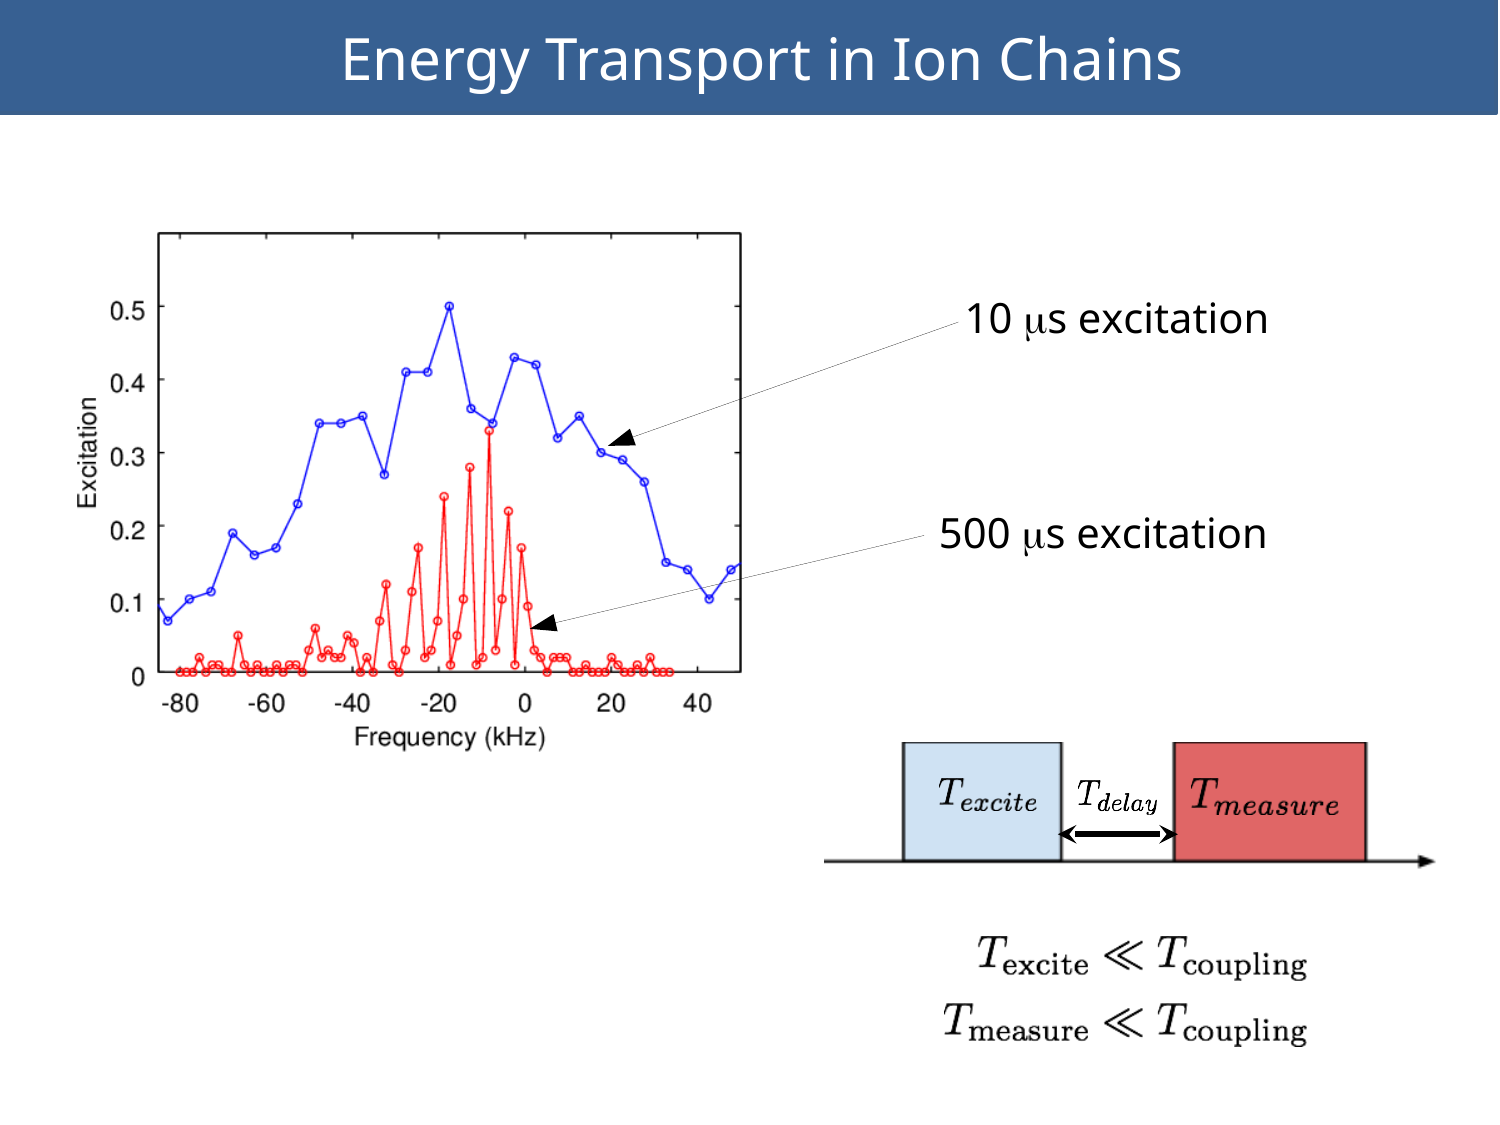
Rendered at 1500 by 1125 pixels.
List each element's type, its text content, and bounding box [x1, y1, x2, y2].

picture [944, 936, 1308, 1047]
title Energy Transport in Ion Chains [90, 21, 1433, 153]
picture [61, 191, 812, 753]
picture [824, 742, 1459, 882]
text_box 10 ms excitation [939, 284, 1269, 349]
text_box 500 ms excitation [924, 499, 1269, 564]
